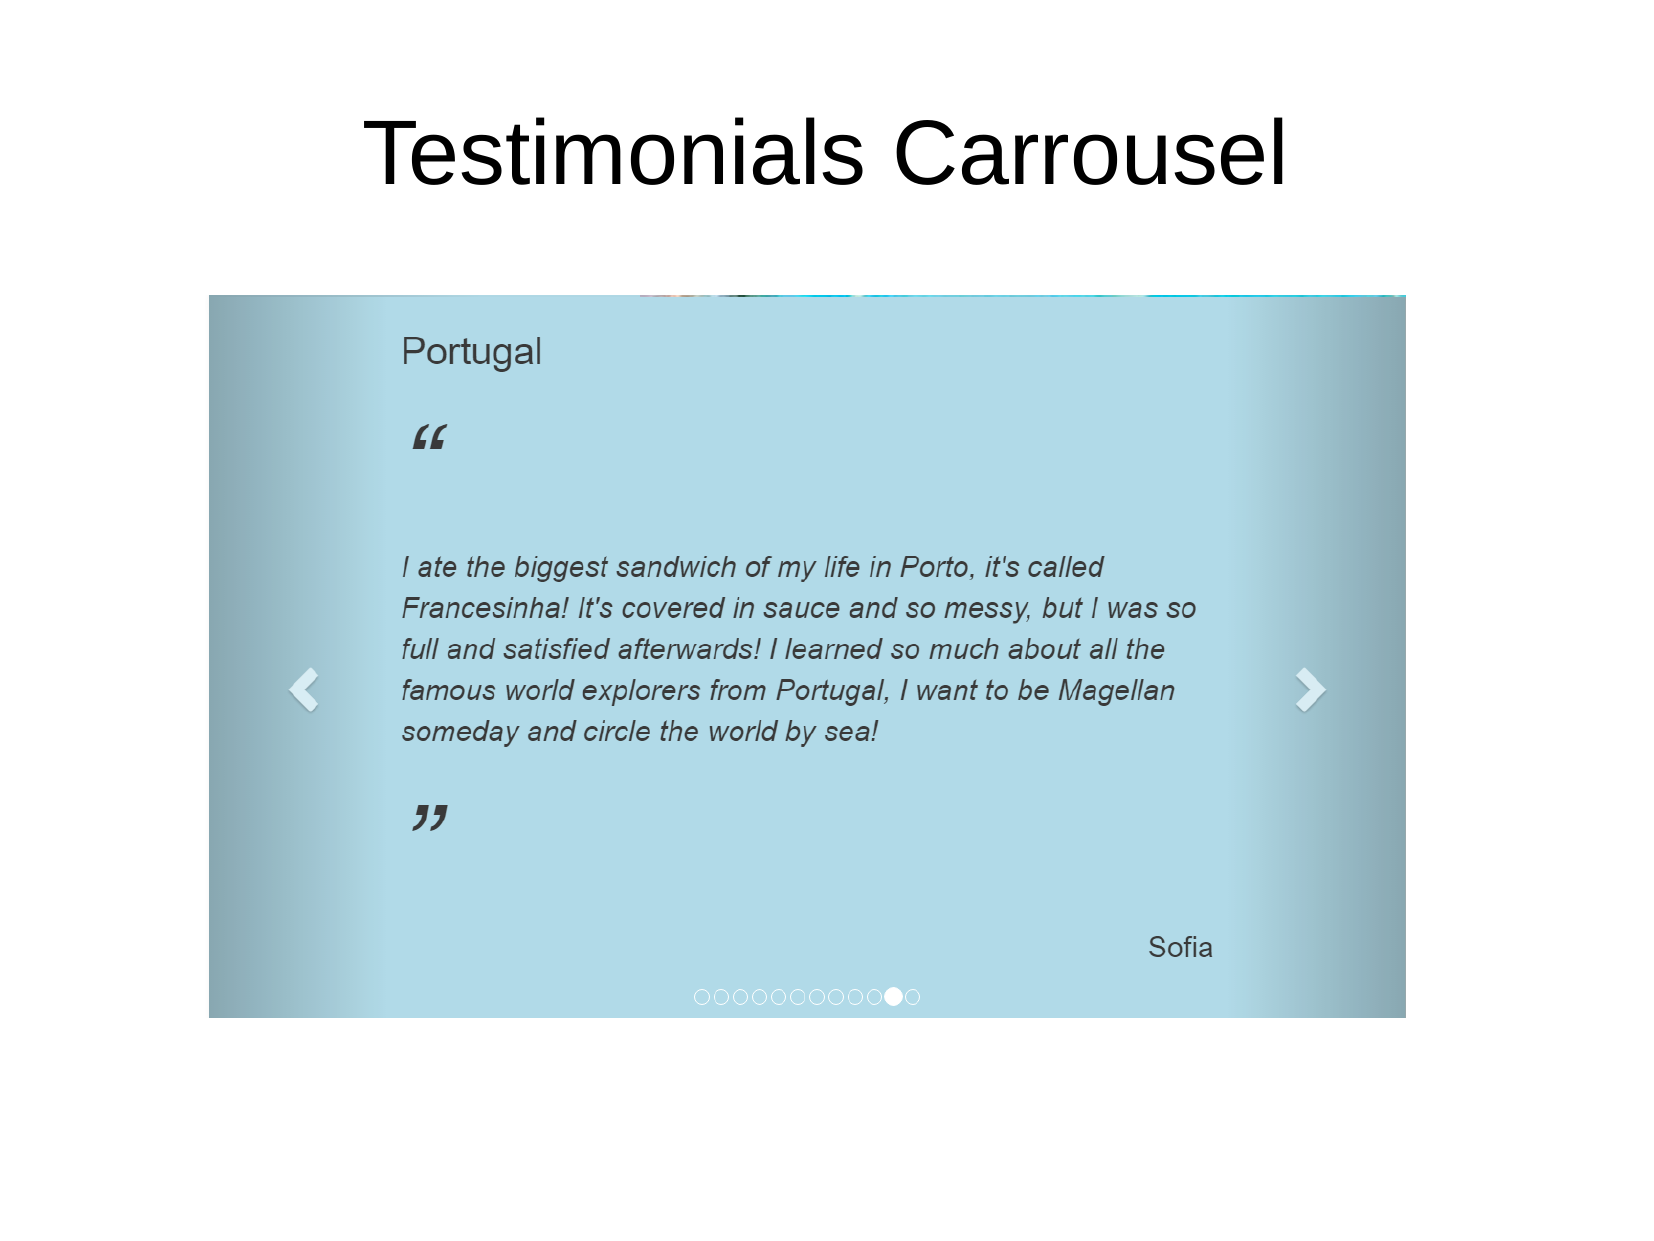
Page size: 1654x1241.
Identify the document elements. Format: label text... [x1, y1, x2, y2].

title Testimonials Carrousel [82, 49, 1571, 257]
picture [204, 295, 1406, 1019]
